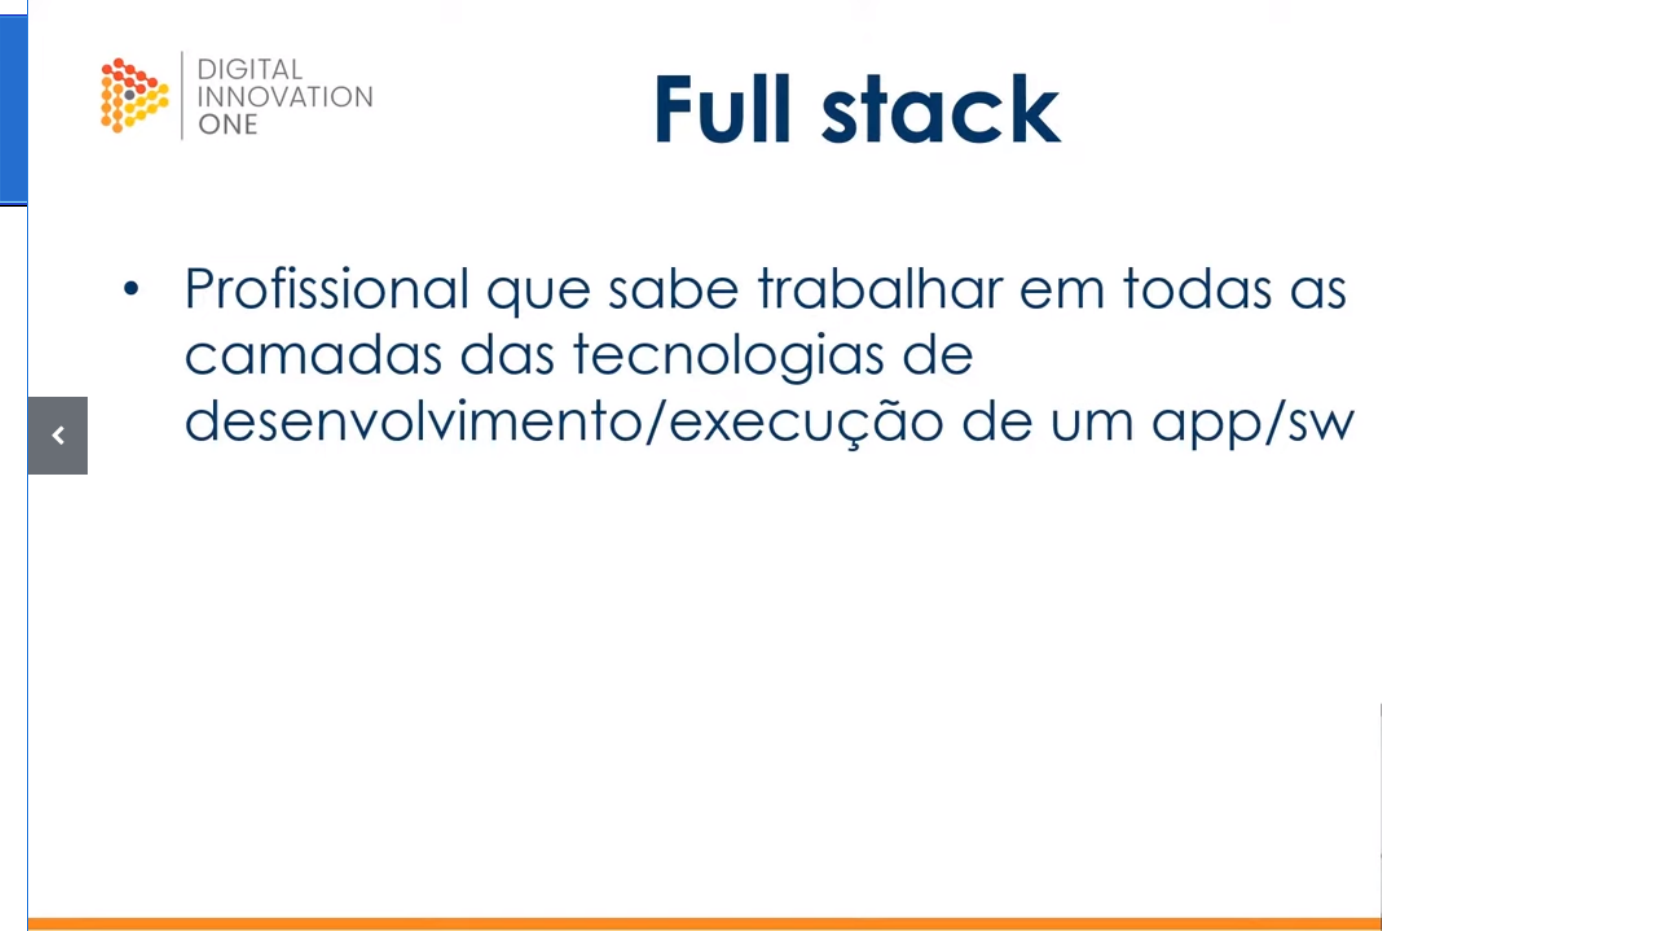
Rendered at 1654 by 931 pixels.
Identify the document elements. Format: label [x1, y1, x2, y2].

picture [27, 0, 1382, 931]
